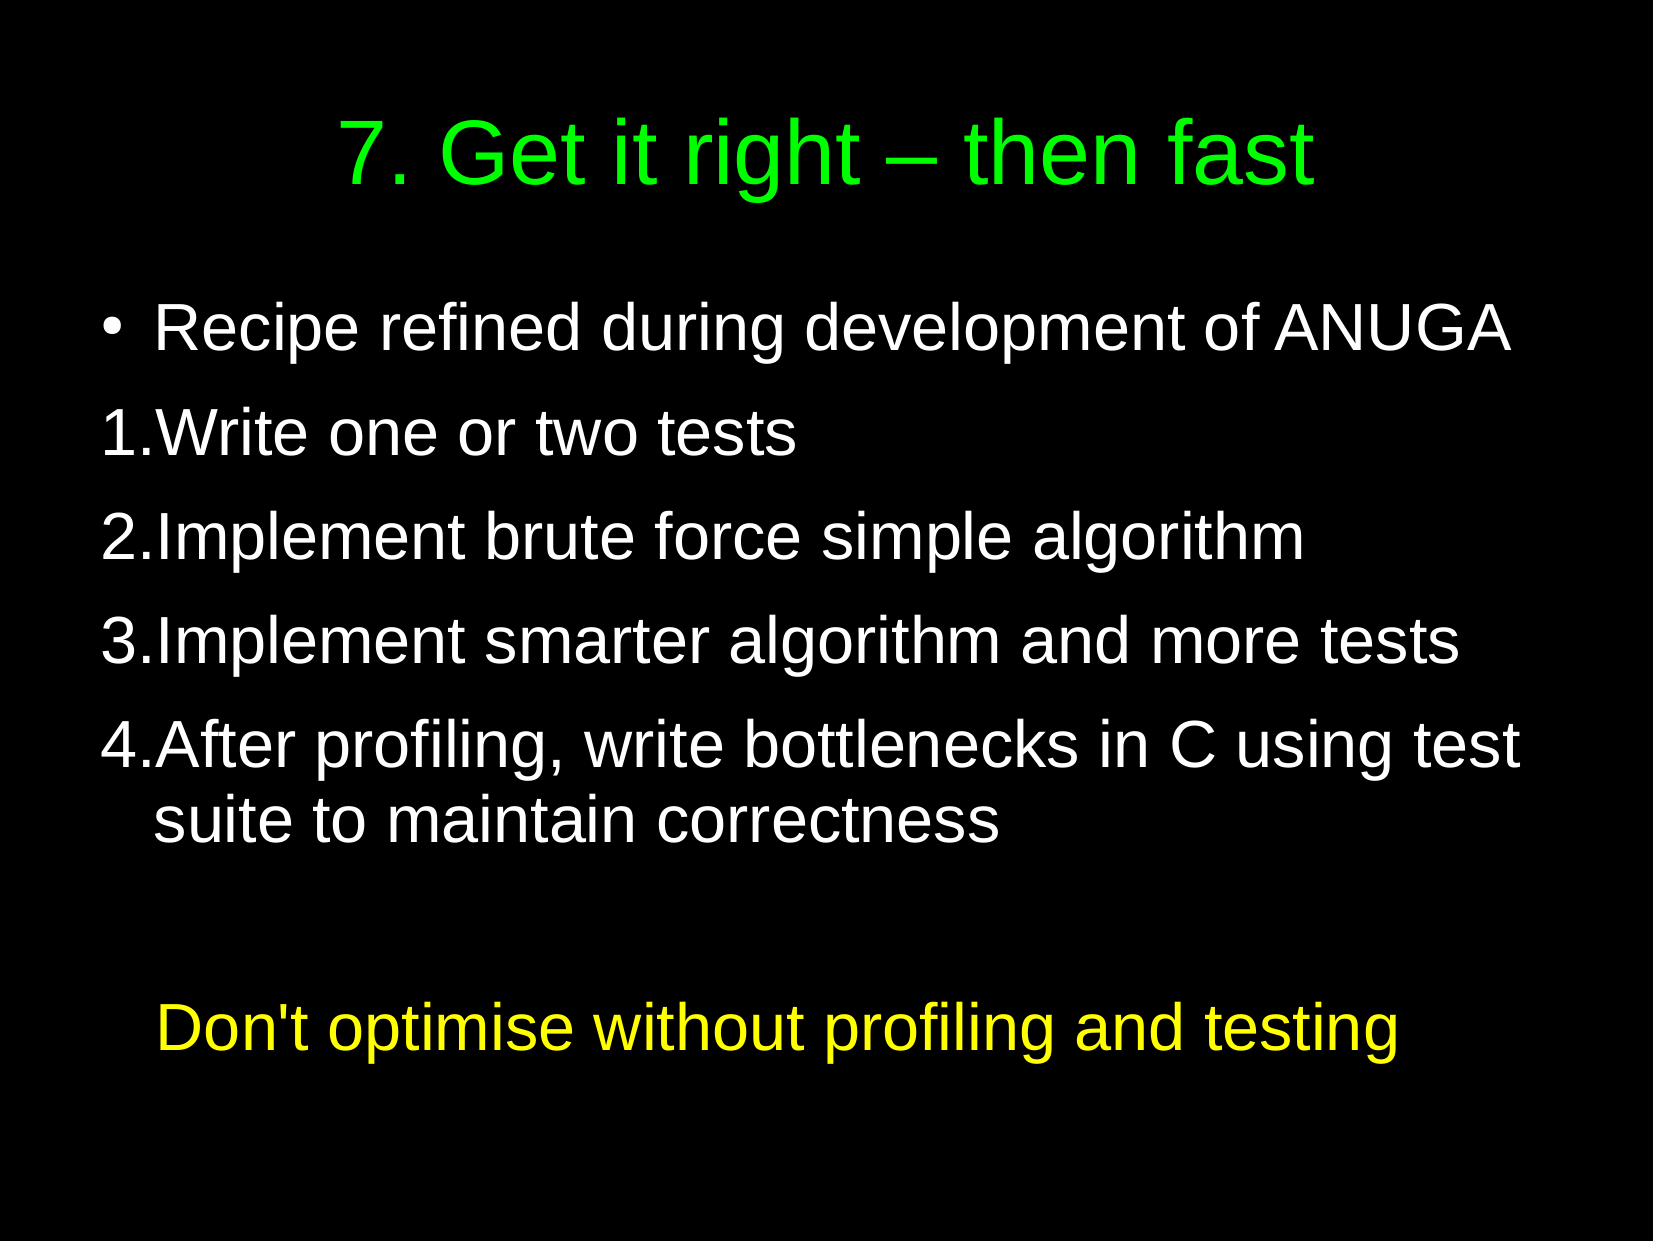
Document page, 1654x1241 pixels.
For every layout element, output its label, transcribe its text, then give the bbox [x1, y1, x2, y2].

title 7. Get it right – then fast [82, 49, 1571, 257]
list Recipe refined during development of ANUGA Write one or two tests Implement brute force simple algorithm Implement smarter algorithm and more tests After profiling, write bottlenecks in C using test suite to maintain correctness Don't optimise without profiling and testing [82, 290, 1571, 1109]
